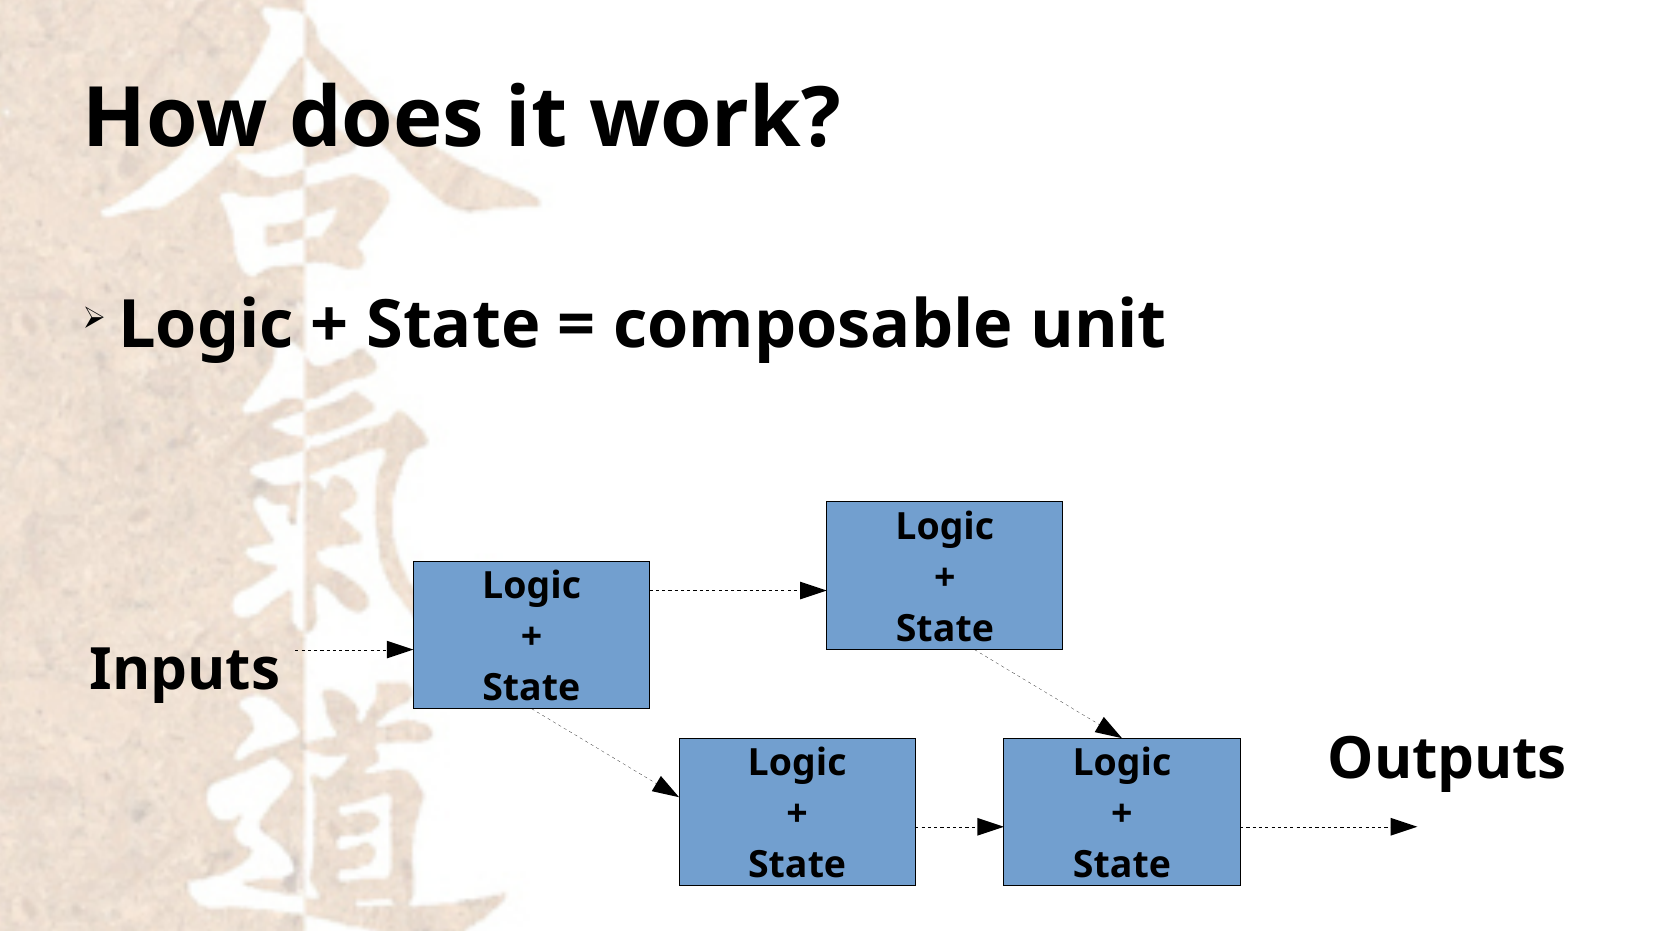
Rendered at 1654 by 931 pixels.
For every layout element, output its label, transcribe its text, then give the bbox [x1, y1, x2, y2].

text_box Inputs [75, 620, 296, 694]
text_box Logic + State [679, 738, 916, 886]
text_box Logic + State [1003, 738, 1241, 886]
text_box Outputs [1313, 708, 1565, 783]
text_box Logic + State [826, 501, 1063, 650]
picture [0, 0, 1654, 931]
subtitle Logic + State = composable unit [82, 276, 1571, 680]
title How does it work? [82, 37, 1571, 193]
text_box Logic + State [413, 561, 650, 709]
